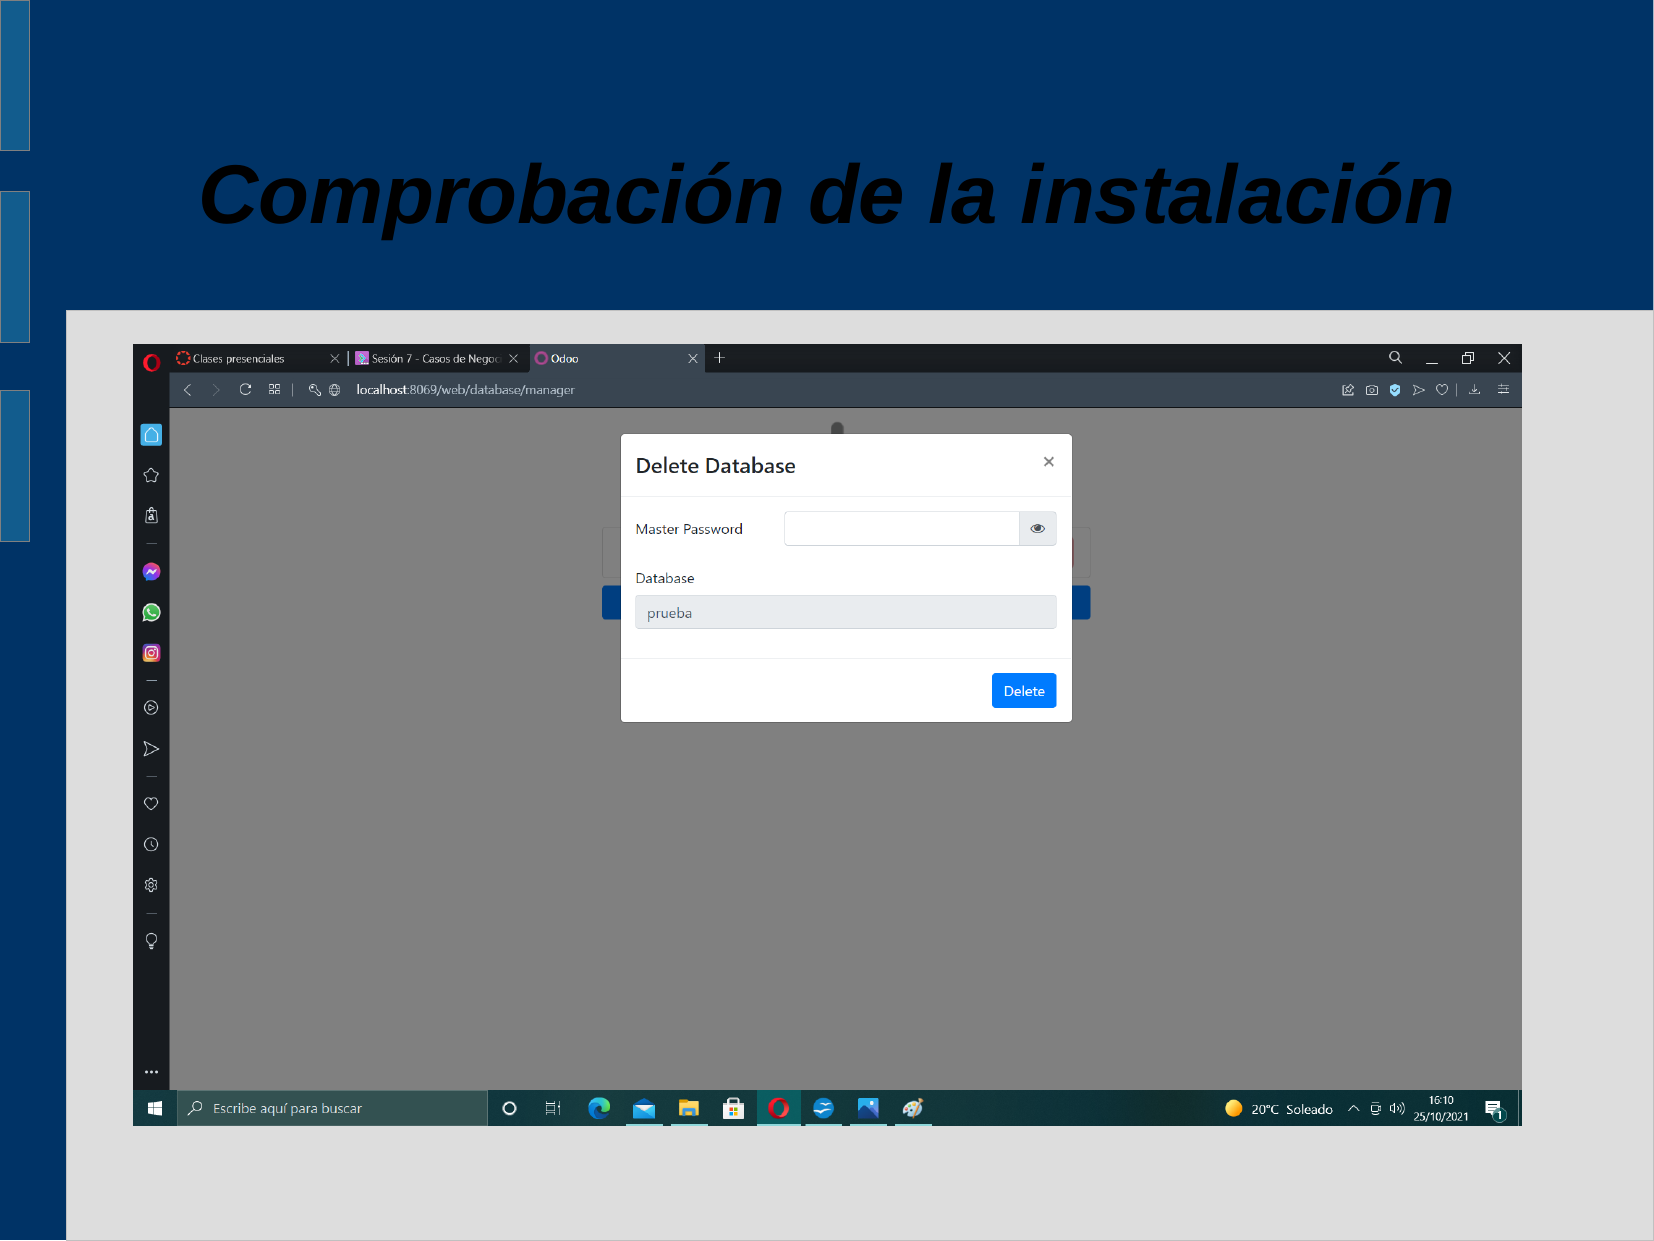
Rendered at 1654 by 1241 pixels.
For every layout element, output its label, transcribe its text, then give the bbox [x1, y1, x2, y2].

title Comprobación de la instalación [121, 91, 1534, 299]
picture [133, 344, 1522, 1126]
